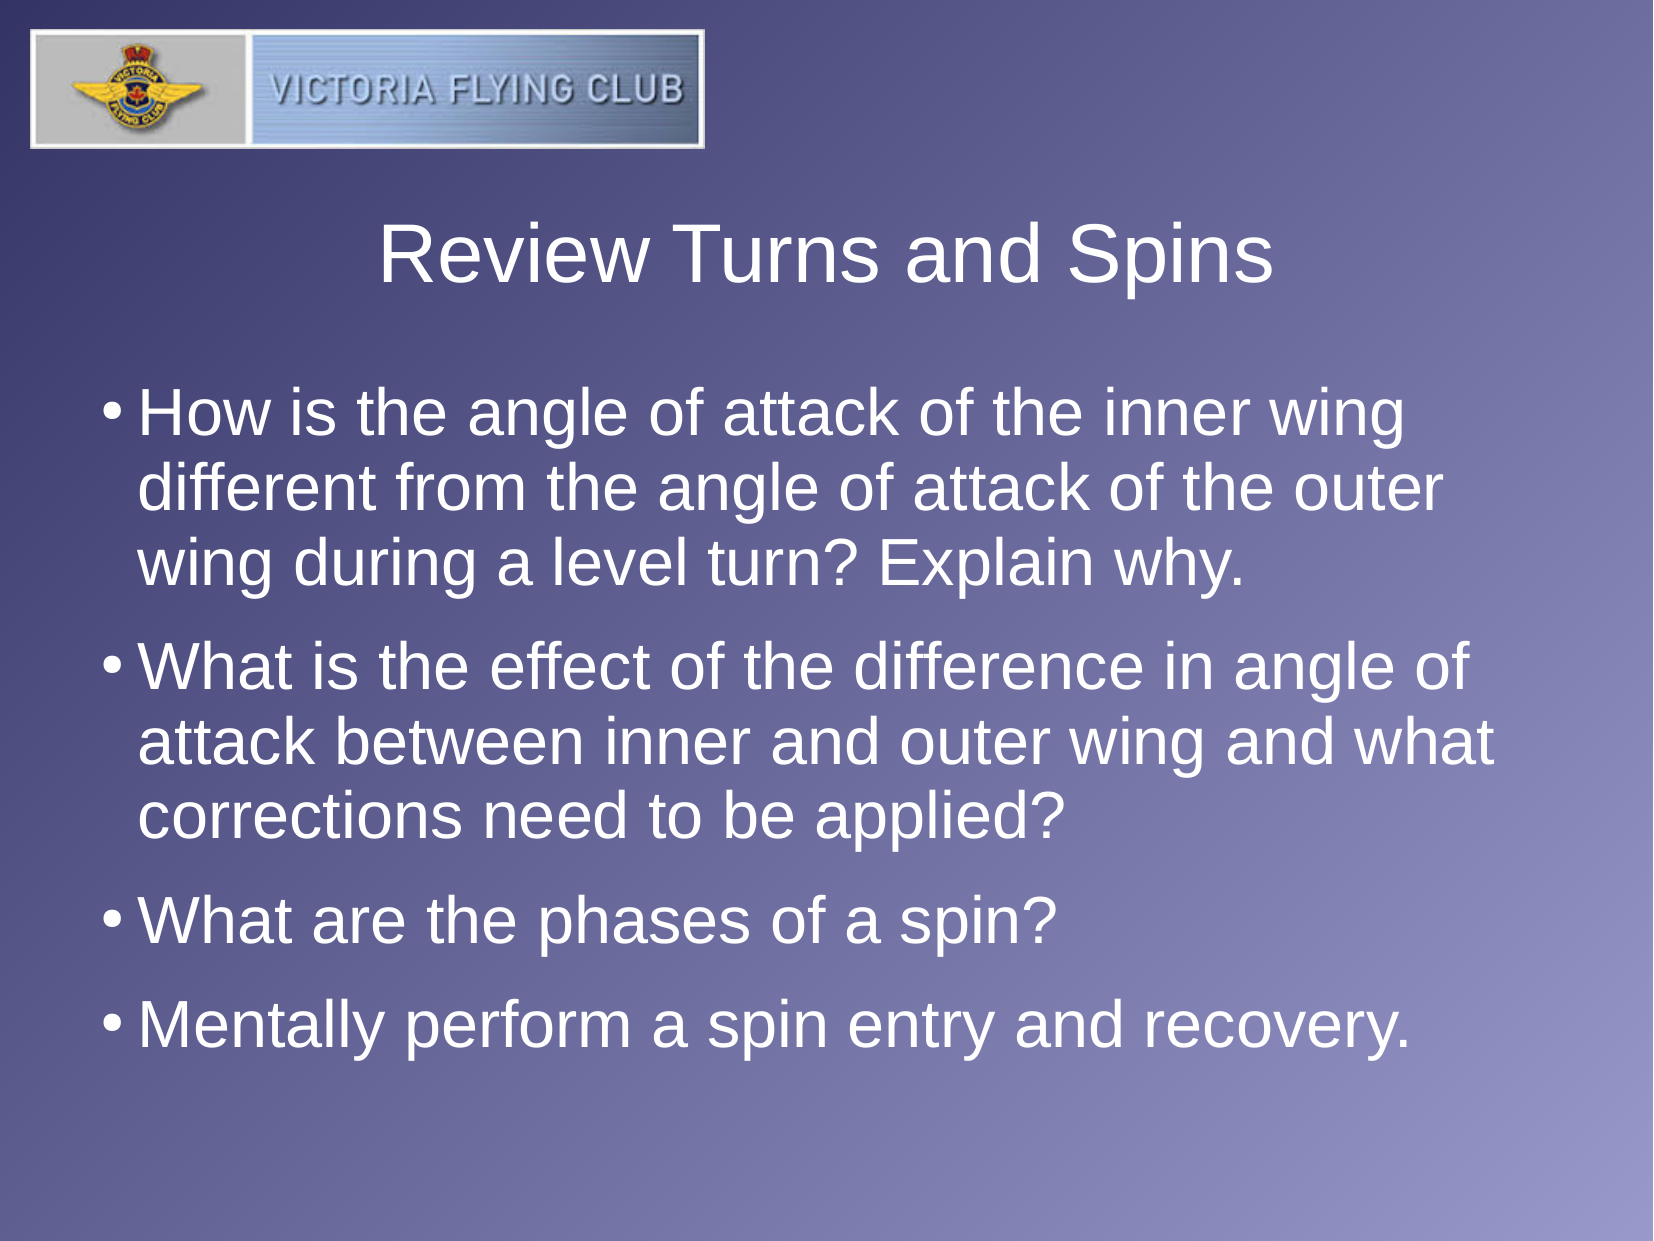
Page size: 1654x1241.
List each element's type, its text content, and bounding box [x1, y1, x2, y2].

list How is the angle of attack of the inner wing different from the angle of attack of the outer wing during a level turn? Explain why. What is the effect of the difference in angle of attack between inner and outer wing and what corrections need to be applied? What are the phases of a spin? Mentally perform a spin entry and recovery. [82, 375, 1571, 1095]
picture [30, 29, 705, 149]
title Review Turns and Spins [82, 150, 1571, 358]
